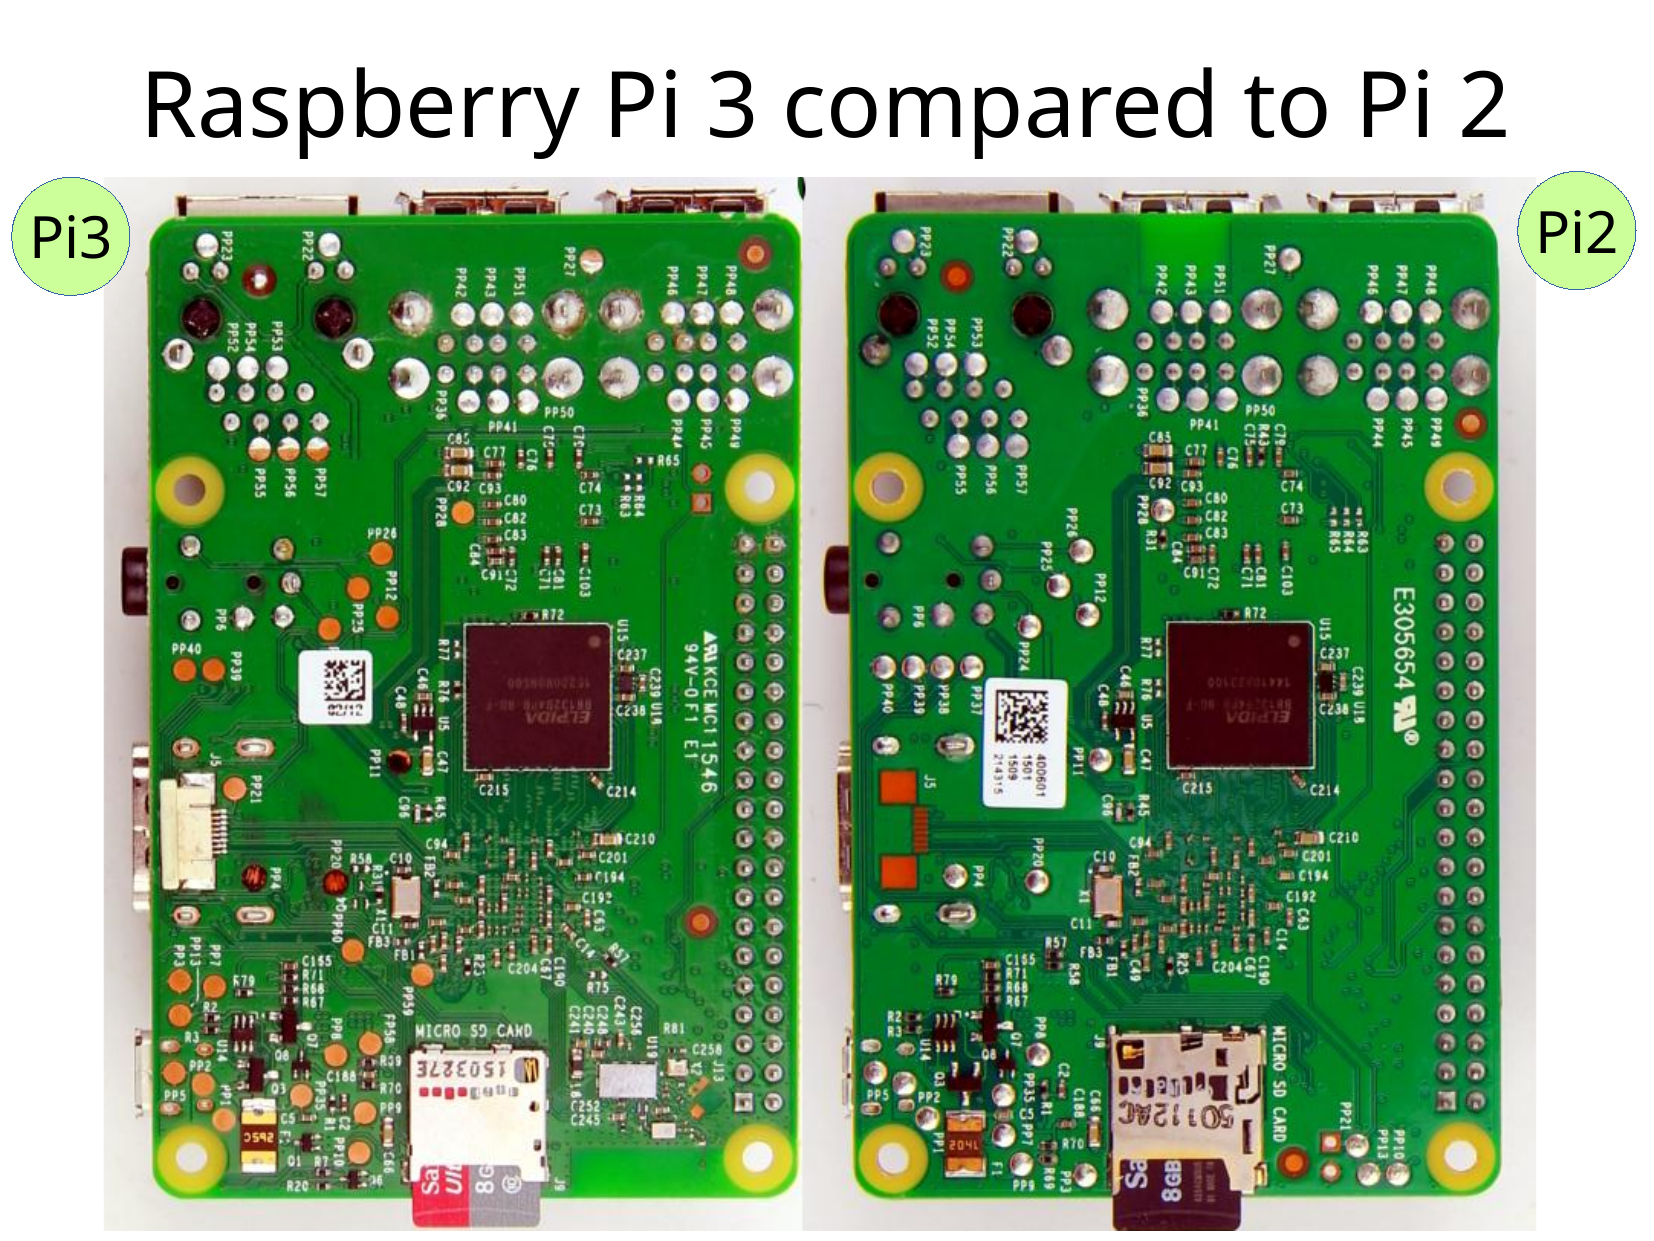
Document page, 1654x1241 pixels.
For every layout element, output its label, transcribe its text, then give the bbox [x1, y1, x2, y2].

title Raspberry Pi 3 compared to Pi 2 [82, 49, 1571, 154]
picture [98, 177, 1544, 1231]
text_box Pi3 [11, 177, 130, 296]
text_box Pi2 [1517, 171, 1637, 290]
